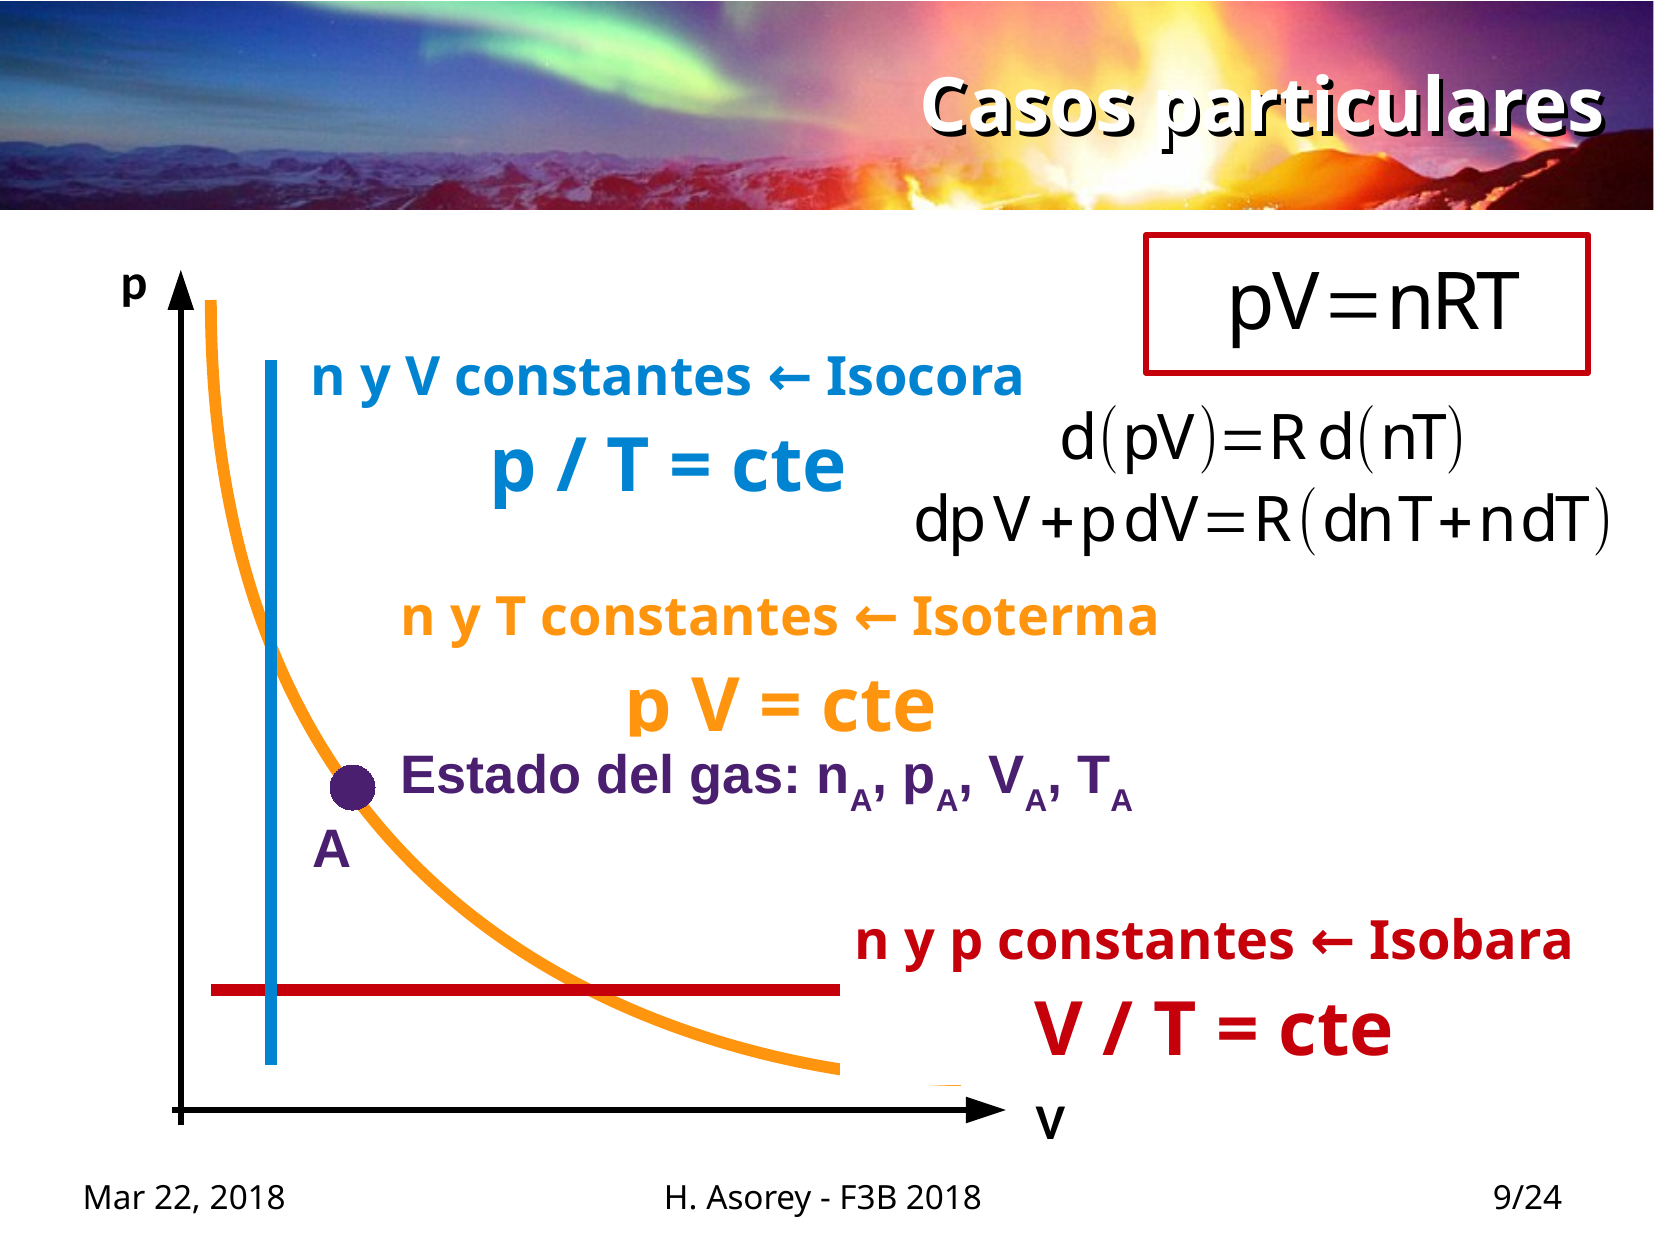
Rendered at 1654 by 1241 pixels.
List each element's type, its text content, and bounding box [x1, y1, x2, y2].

text_box p [105, 255, 163, 331]
text_box V [1020, 1095, 1081, 1171]
text_box A [289, 811, 376, 901]
text_box n y T constantes ← Isoterma p V = cte [386, 570, 1156, 742]
text_box [330, 765, 376, 811]
text_box Estado del gas: nA, pA, VA, TA [385, 736, 1151, 826]
chart [1220, 252, 1527, 350]
text_box n y p constantes ← Isobara V / T = cte [840, 893, 1578, 1066]
chart [906, 399, 1620, 560]
text_box n y V constantes ← Isocora p / T = cte [296, 330, 1036, 502]
picture [0, 1, 1654, 210]
title Casos particulares [45, 15, 1606, 191]
